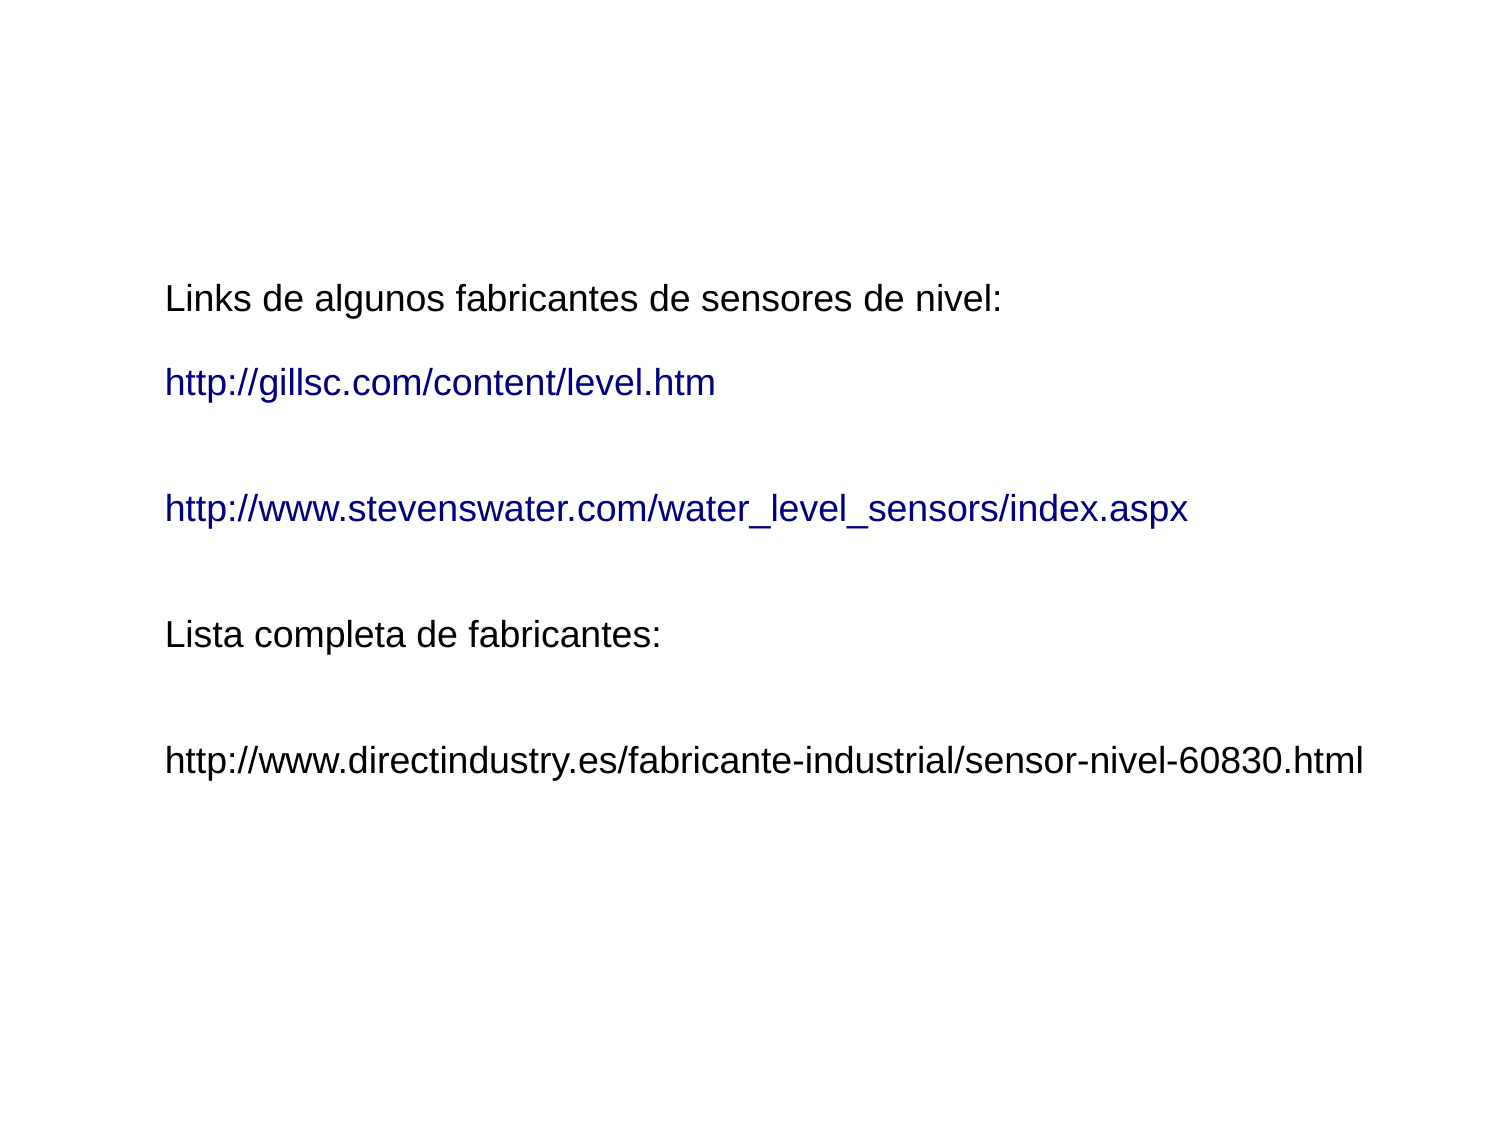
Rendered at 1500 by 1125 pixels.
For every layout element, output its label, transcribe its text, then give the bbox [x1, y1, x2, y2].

text_box Links de algunos fabricantes de sensores de nivel: http://gillsc.com/content/level.htm http://www.stevenswater.com/water_level_sensors/index.aspx Lista completa de fabricantes: http://www.directindustry.es/fabricante-industrial/sensor-nivel-60830.html [150, 270, 1376, 789]
